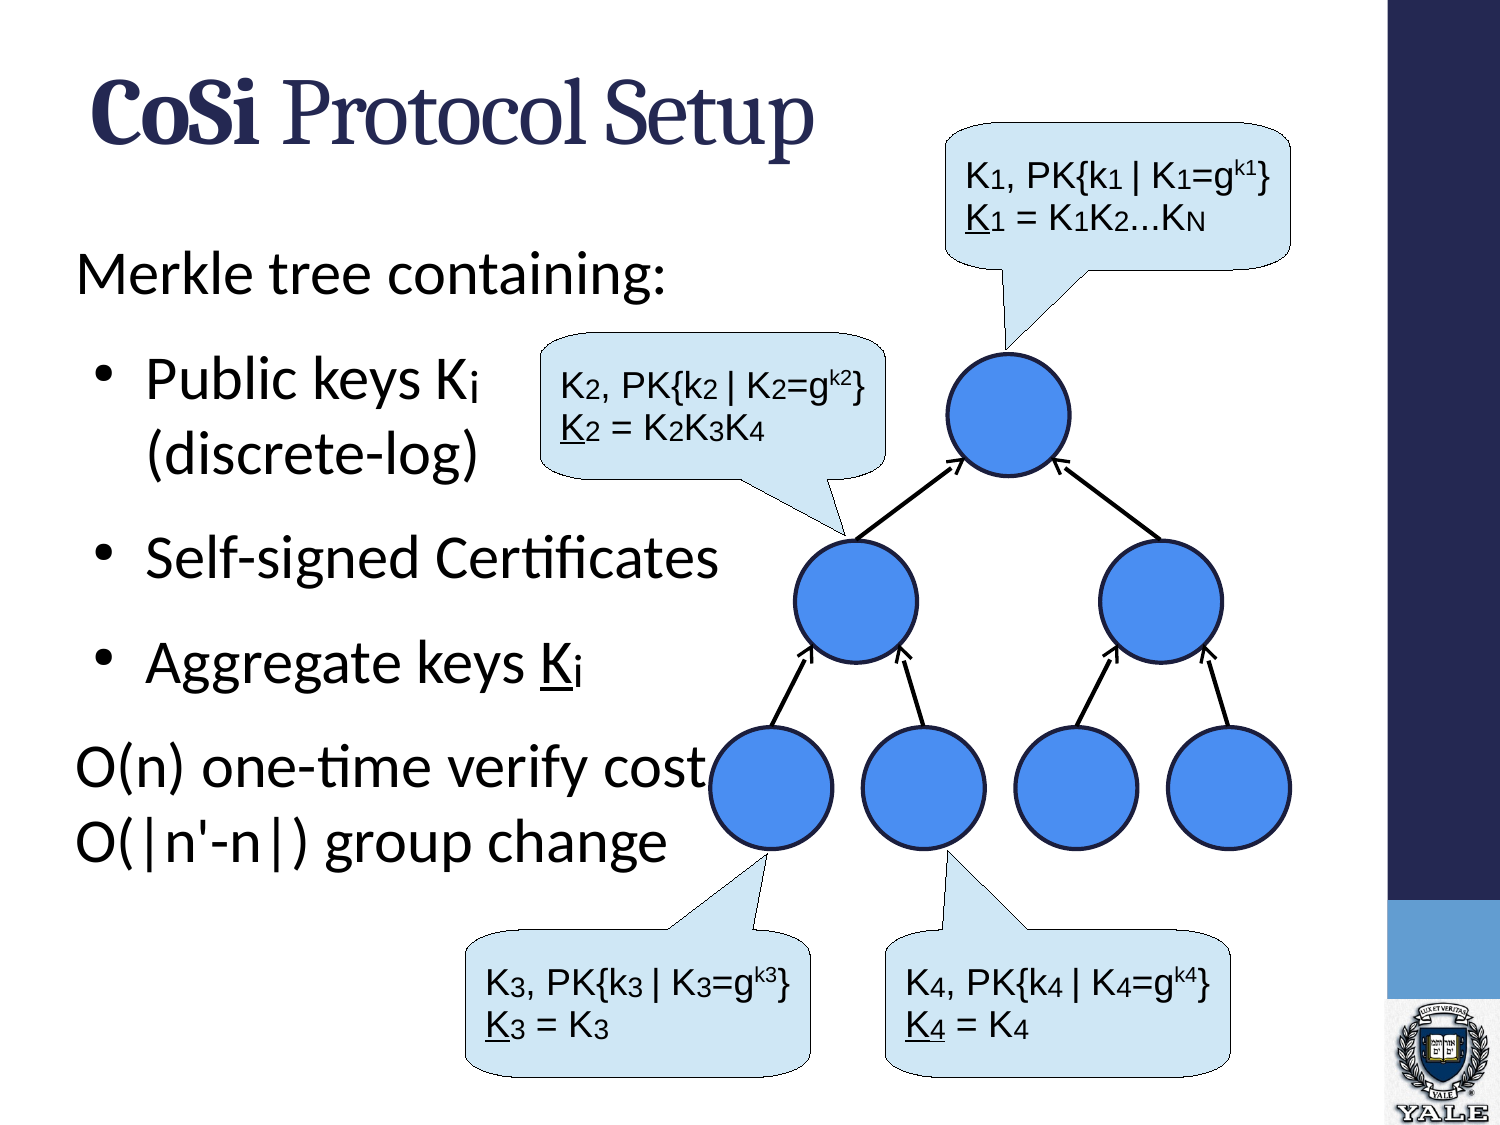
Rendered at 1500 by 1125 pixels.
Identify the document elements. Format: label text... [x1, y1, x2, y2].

picture [1384, 999, 1500, 1125]
text_box K1, PK{k1 | K1=gk1} K1 = K1K2...KN [945, 122, 1291, 350]
text_box [710, 727, 833, 850]
text_box K4, PK{k4 | K4=gk4} K4 = K4 [885, 850, 1231, 1078]
text_box [1100, 540, 1223, 663]
title CoSi Protocol Setup [75, 12, 1325, 200]
text_box K2, PK{k2 | K2=gk2} K2 = K2K3K4 [540, 332, 886, 536]
text_box [947, 354, 1070, 477]
text_box [862, 727, 985, 850]
text_box [795, 540, 918, 663]
text_box [1167, 727, 1291, 850]
list Merkle tree containing: Public keys Ki (discrete-log) Self-signed Certificates Aggregate keys Ki O(n) one-time verify cost O(|n'-n|) group change [75, 232, 1325, 1096]
text_box [1015, 727, 1138, 850]
